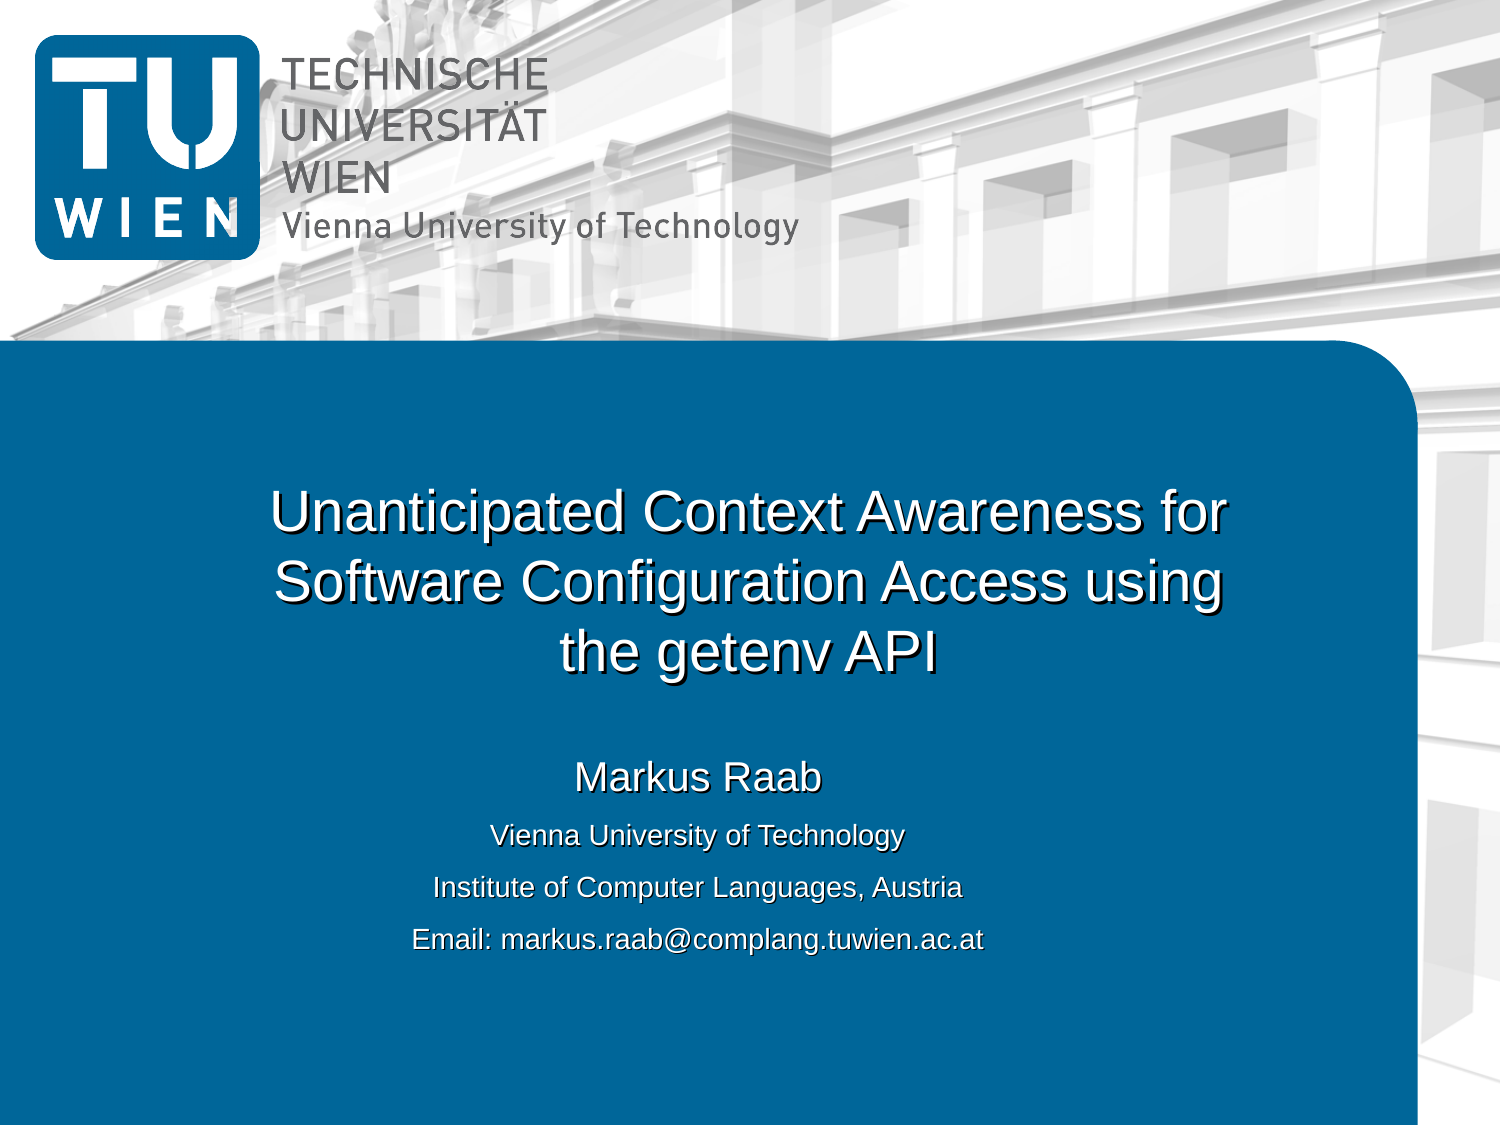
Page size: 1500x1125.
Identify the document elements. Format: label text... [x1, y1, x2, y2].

subtitle Markus Raab Vienna University of Technology Institute of Computer Languages, Austria Email: markus.raab@complang.tuwien.ac.at [411, 750, 1028, 955]
picture [0, 0, 1500, 1125]
title Unanticipated Context Awareness for Software Configuration Access using the getenv API [269, 473, 1278, 814]
